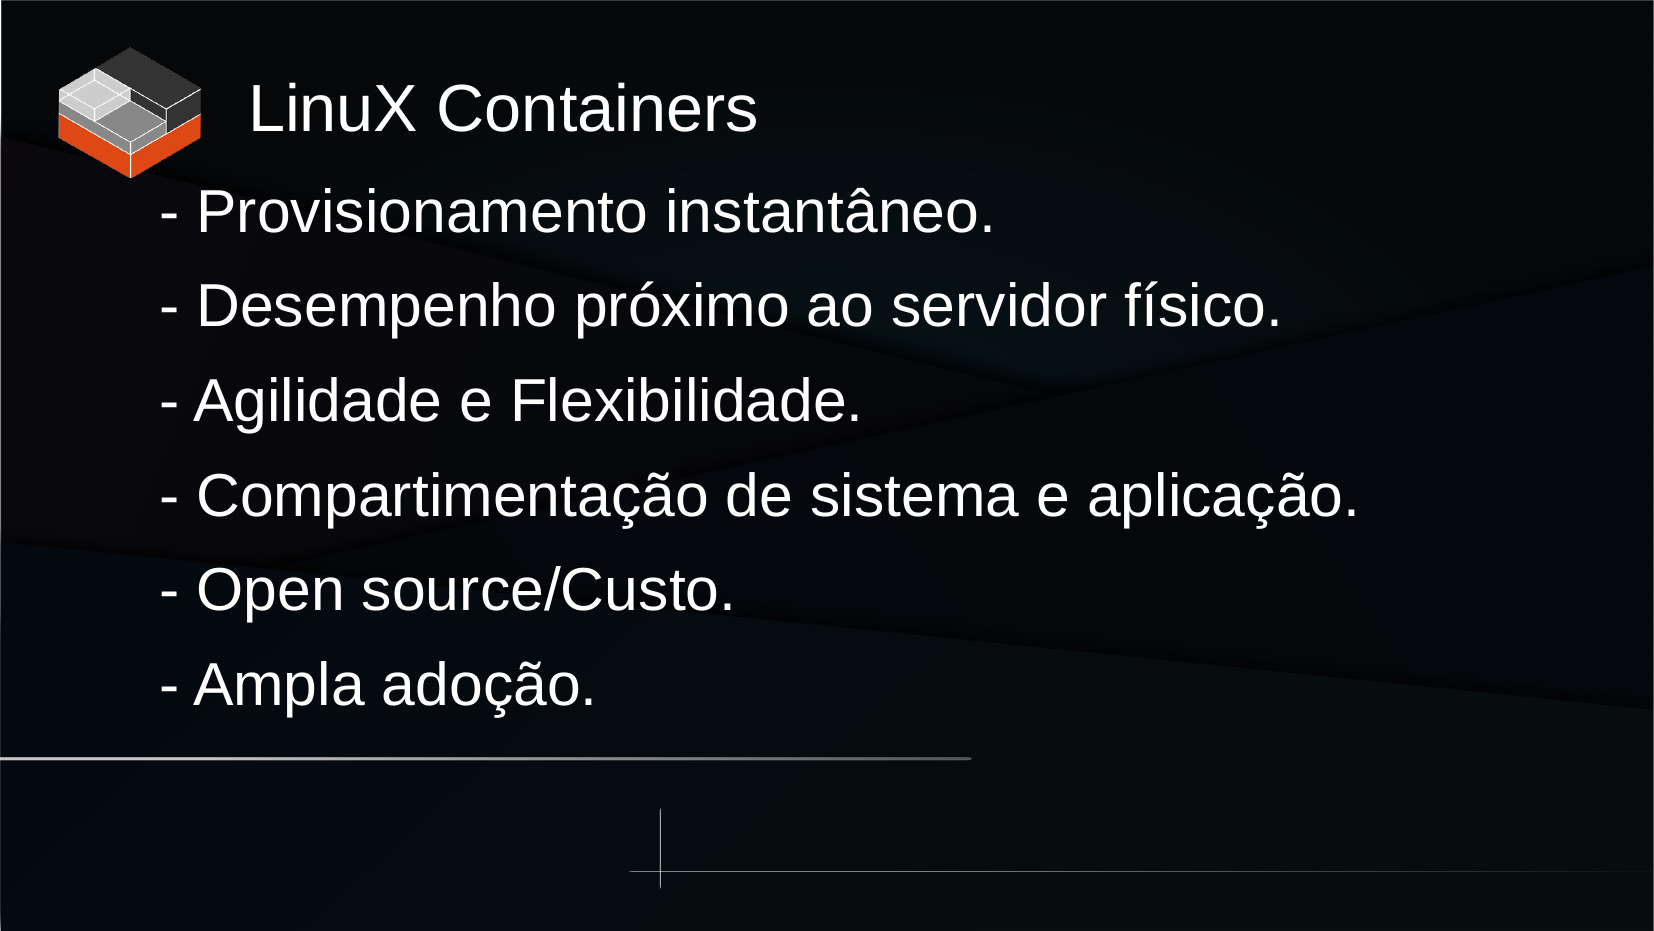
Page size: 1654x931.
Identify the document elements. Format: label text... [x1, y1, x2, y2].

list - Provisionamento instantâneo. - Desempenho próximo ao servidor físico. - Agilidade e Flexibilidade. - Compartimentação de sistema e aplicação. - Open source/Custo. - Ampla adoção. [159, 177, 1495, 721]
list LinuX Containers [248, 70, 792, 154]
picture [0, 0, 1654, 931]
